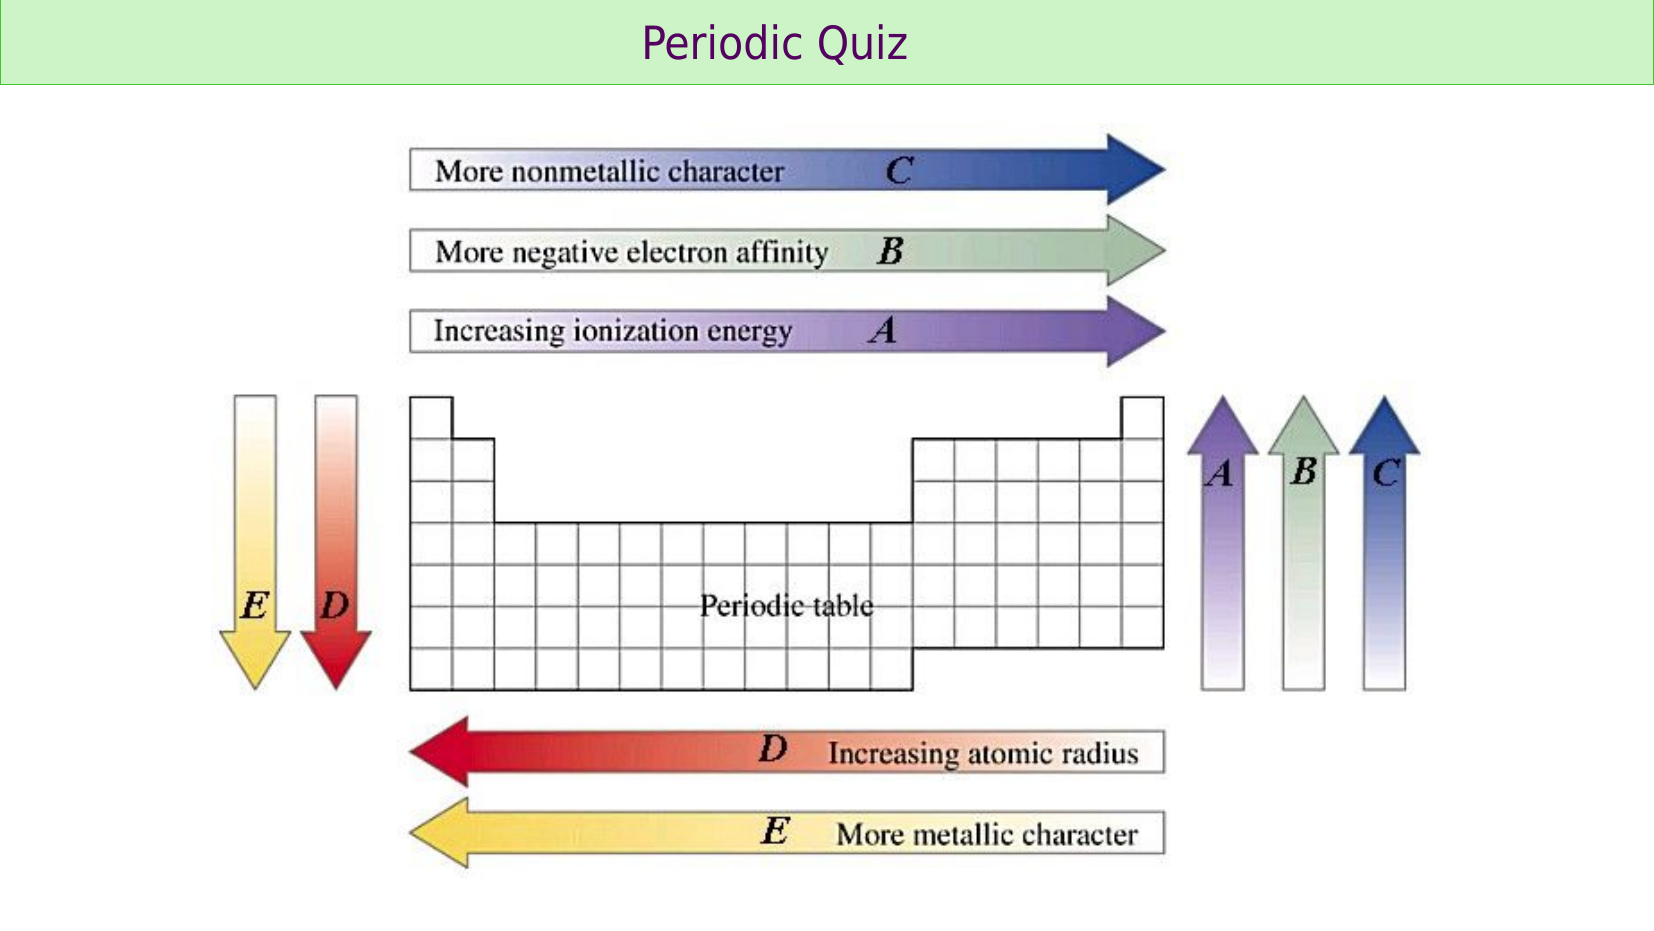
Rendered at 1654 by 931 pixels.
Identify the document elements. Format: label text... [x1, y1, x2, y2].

text_box [0, 0, 1654, 85]
picture [211, 123, 1428, 878]
text_box Periodic Quiz [626, 9, 937, 78]
